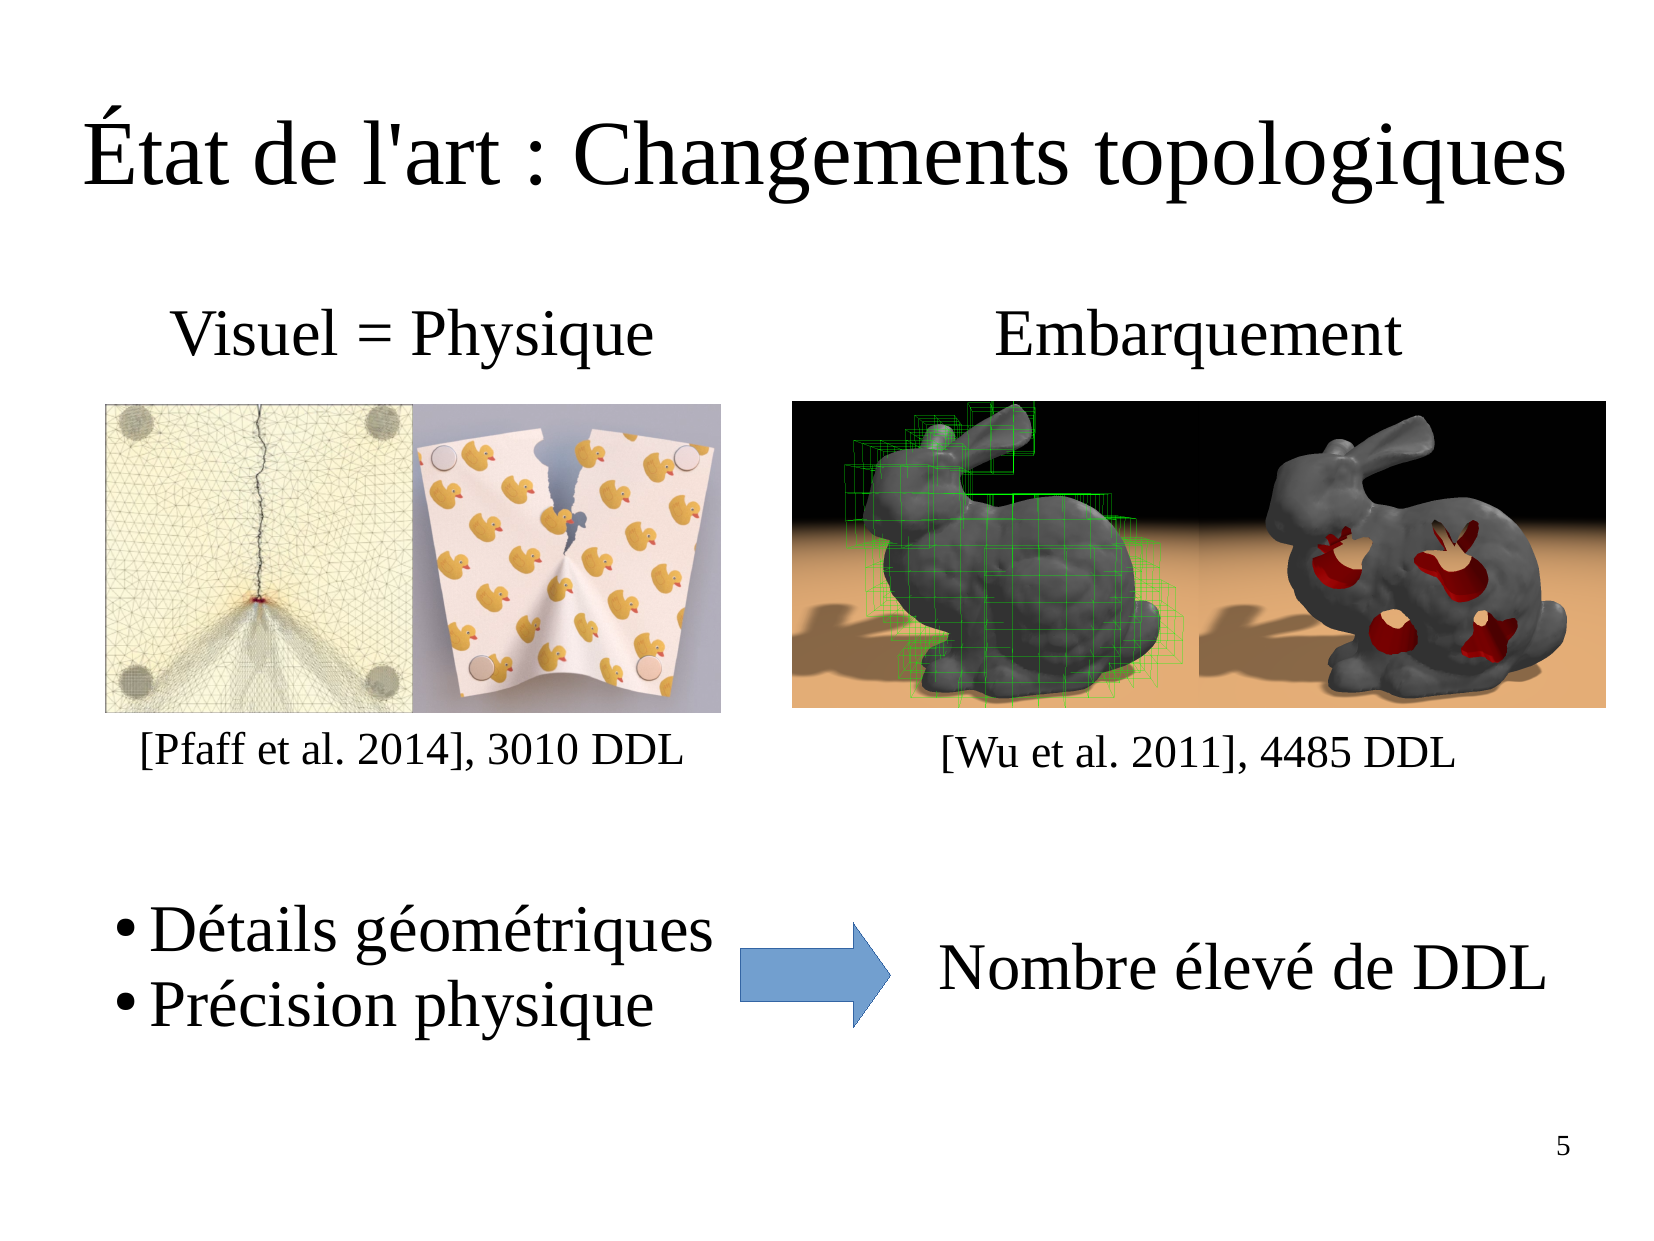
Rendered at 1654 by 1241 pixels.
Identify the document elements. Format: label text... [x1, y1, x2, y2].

text_box Visuel = Physique [154, 288, 672, 378]
title État de l'art : Changements topologiques [72, 49, 1582, 257]
text_box Détails géométriques Précision physique [99, 885, 741, 1066]
picture [792, 401, 1606, 708]
text_box Nombre élevé de DDL [924, 922, 1591, 1028]
text_box [Wu et al. 2011], 4485 DDL [925, 719, 1473, 786]
text_box Embarquement [979, 288, 1419, 378]
text_box [740, 922, 891, 1028]
picture [105, 404, 721, 713]
text_box [Pfaff et al. 2014], 3010 DDL [125, 716, 701, 783]
